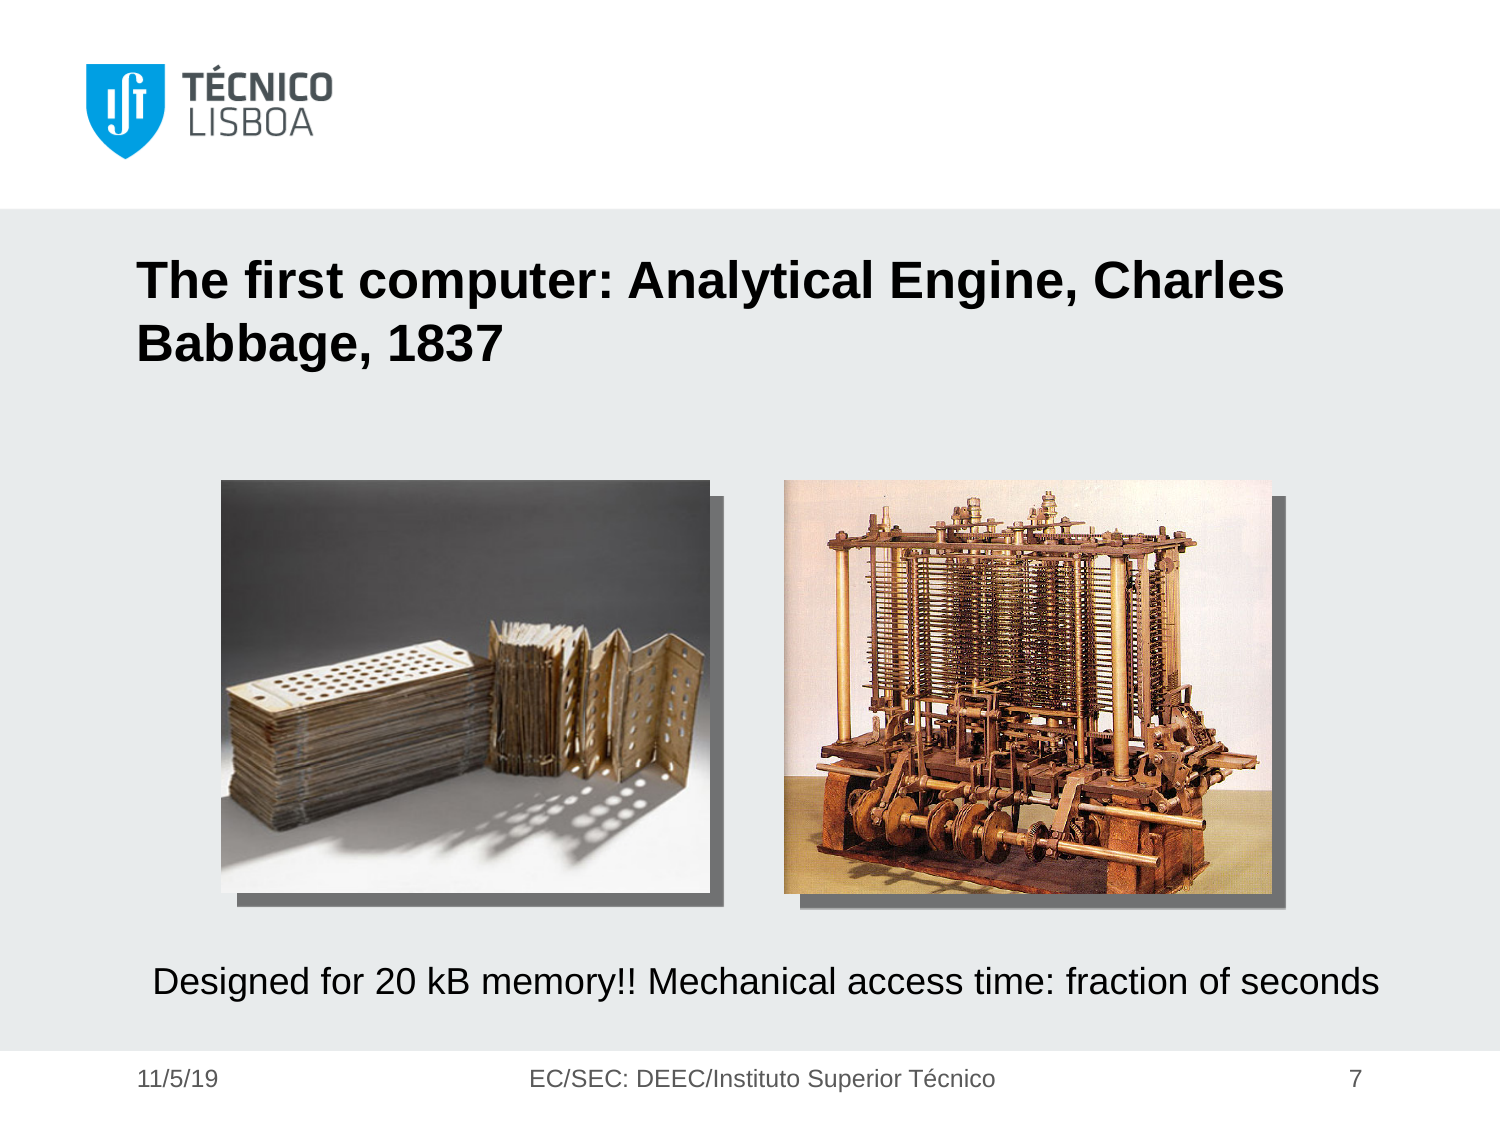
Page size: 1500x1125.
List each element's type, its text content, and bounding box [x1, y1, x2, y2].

title The first computer: Analytical Engine, Charles Babbage, 1837 [121, 237, 1378, 381]
text_box Designed for 20 kB memory!! Mechanical access time: fraction of seconds [137, 949, 1396, 1010]
footer EC/SEC: DEEC/Instituto Superior Técnico [512, 1052, 1021, 1103]
picture [0, 0, 1500, 1125]
slide_number 11/5/19 [121, 1052, 425, 1103]
slide_number <number> [1077, 1052, 1378, 1103]
